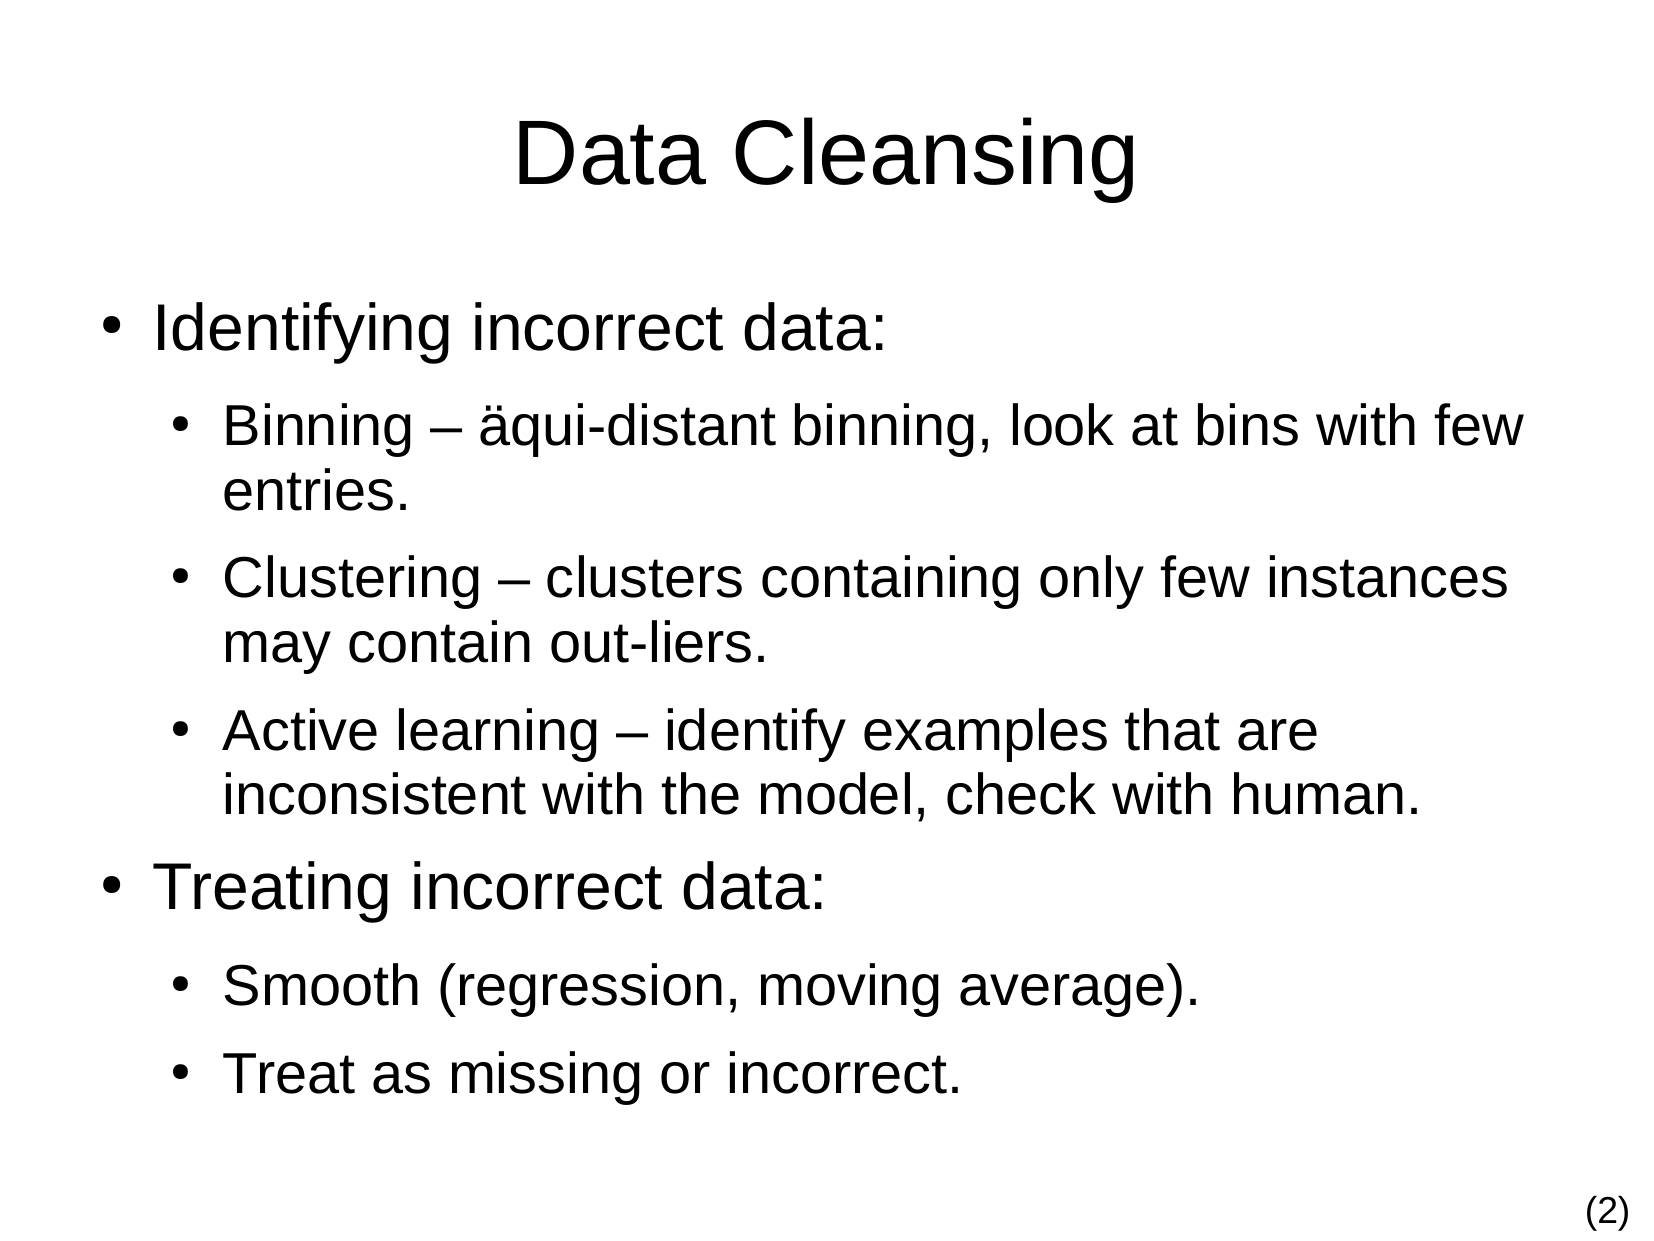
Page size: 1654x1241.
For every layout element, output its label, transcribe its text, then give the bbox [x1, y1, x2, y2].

title Data Cleansing [82, 56, 1571, 250]
text_box (2) [1570, 1181, 1646, 1239]
list Identifying incorrect data: Binning – äqui-distant binning, look at bins with few entries. Clustering – clusters containing only few instances may contain out-liers. Active learning – identify examples that are inconsistent with the model, check with human. Treating incorrect data: Smooth (regression, moving average). Treat as missing or incorrect. [82, 290, 1571, 1109]
